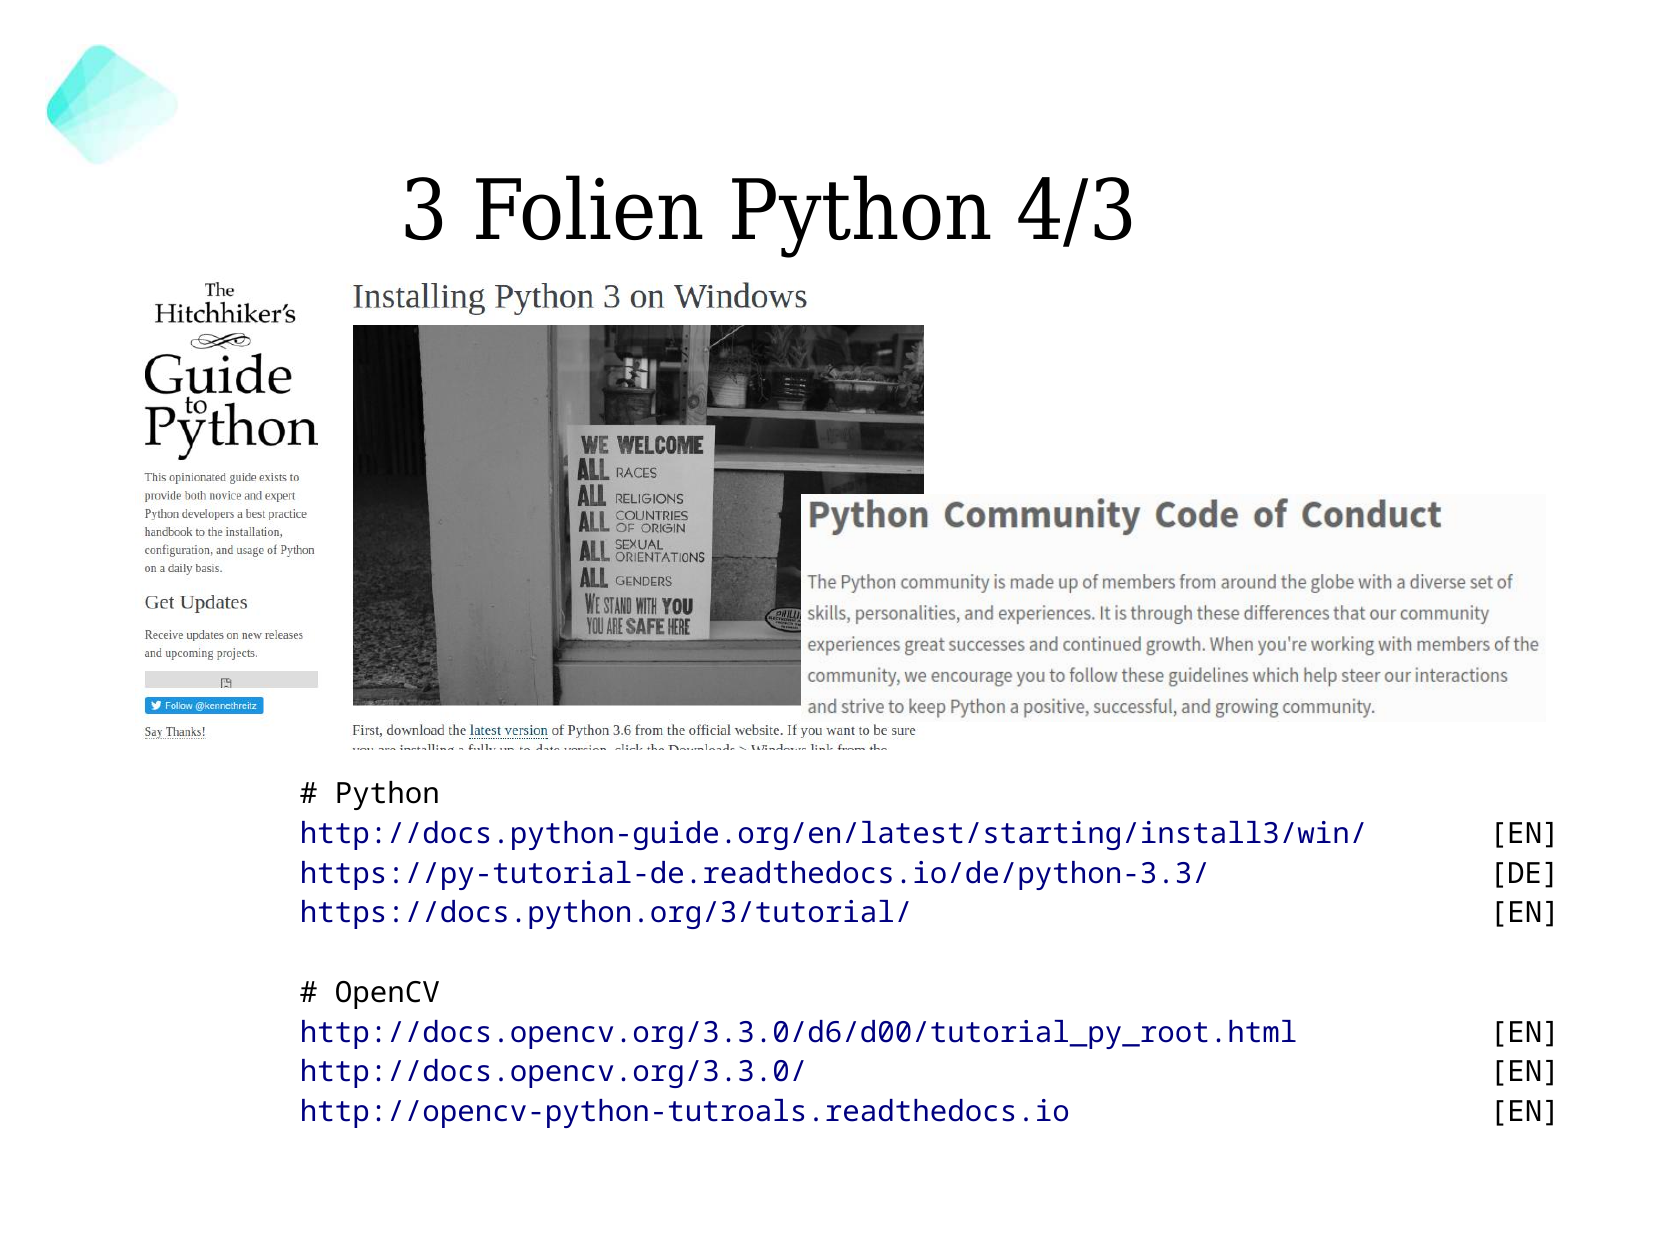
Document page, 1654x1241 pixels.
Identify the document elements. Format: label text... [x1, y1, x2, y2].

text_box # Python http://docs.python-guide.org/en/latest/starting/install3/win/ [EN] https://py-tutorial-de.readthedocs.io/de/python-3.3/ [DE] https://docs.python.org/3/tutorial/ [EN] # OpenCV http://docs.opencv.org/3.3.0/d6/d00/tutorial_py_root.html [EN] http://docs.opencv.org/3.3.0/ [EN] http://opencv-python-tutroals.readthedocs.io [EN] [285, 765, 1591, 1084]
picture [135, 269, 1546, 751]
text_box 3 Folien Python 4/3 [385, 155, 1153, 267]
picture [45, 44, 181, 167]
